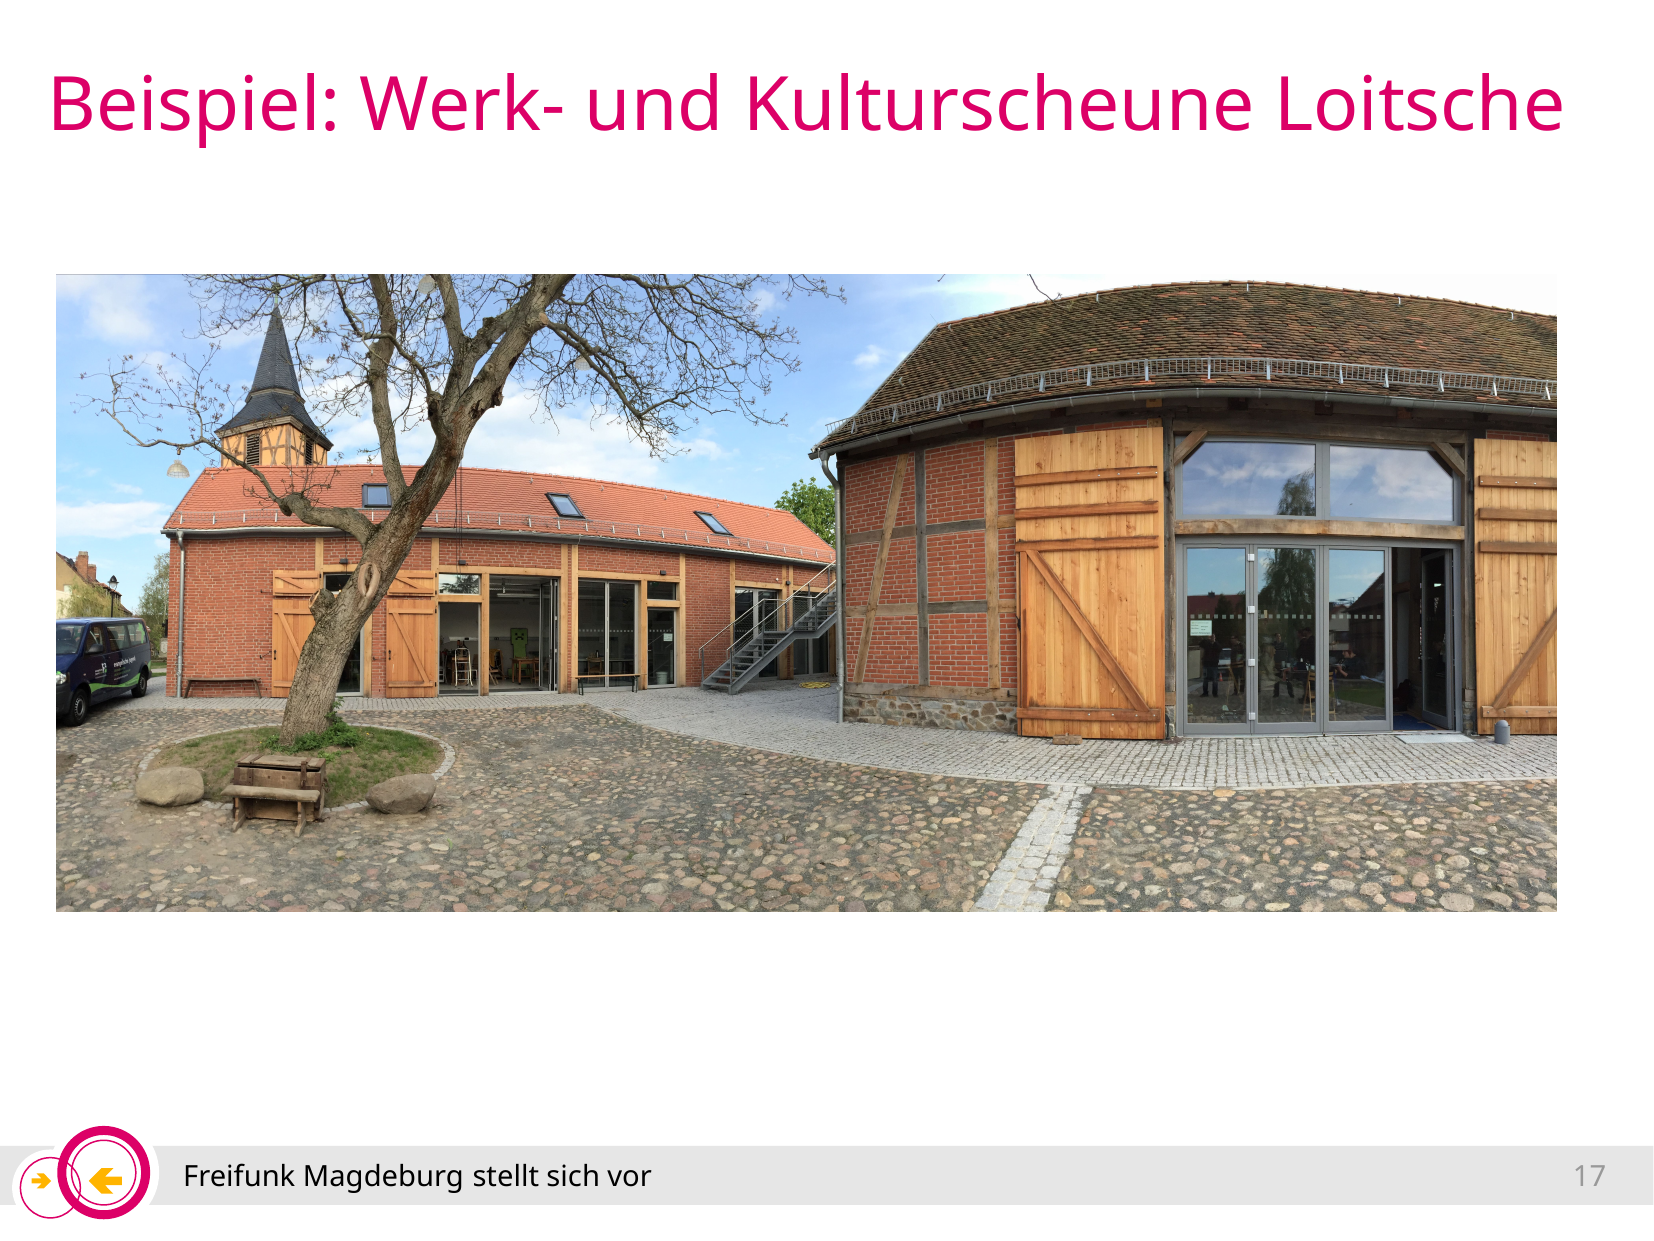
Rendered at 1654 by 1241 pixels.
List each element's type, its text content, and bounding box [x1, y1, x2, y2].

picture [56, 274, 1557, 912]
title Beispiel: Werk- und Kulturscheune Loitsche [47, 45, 1607, 158]
